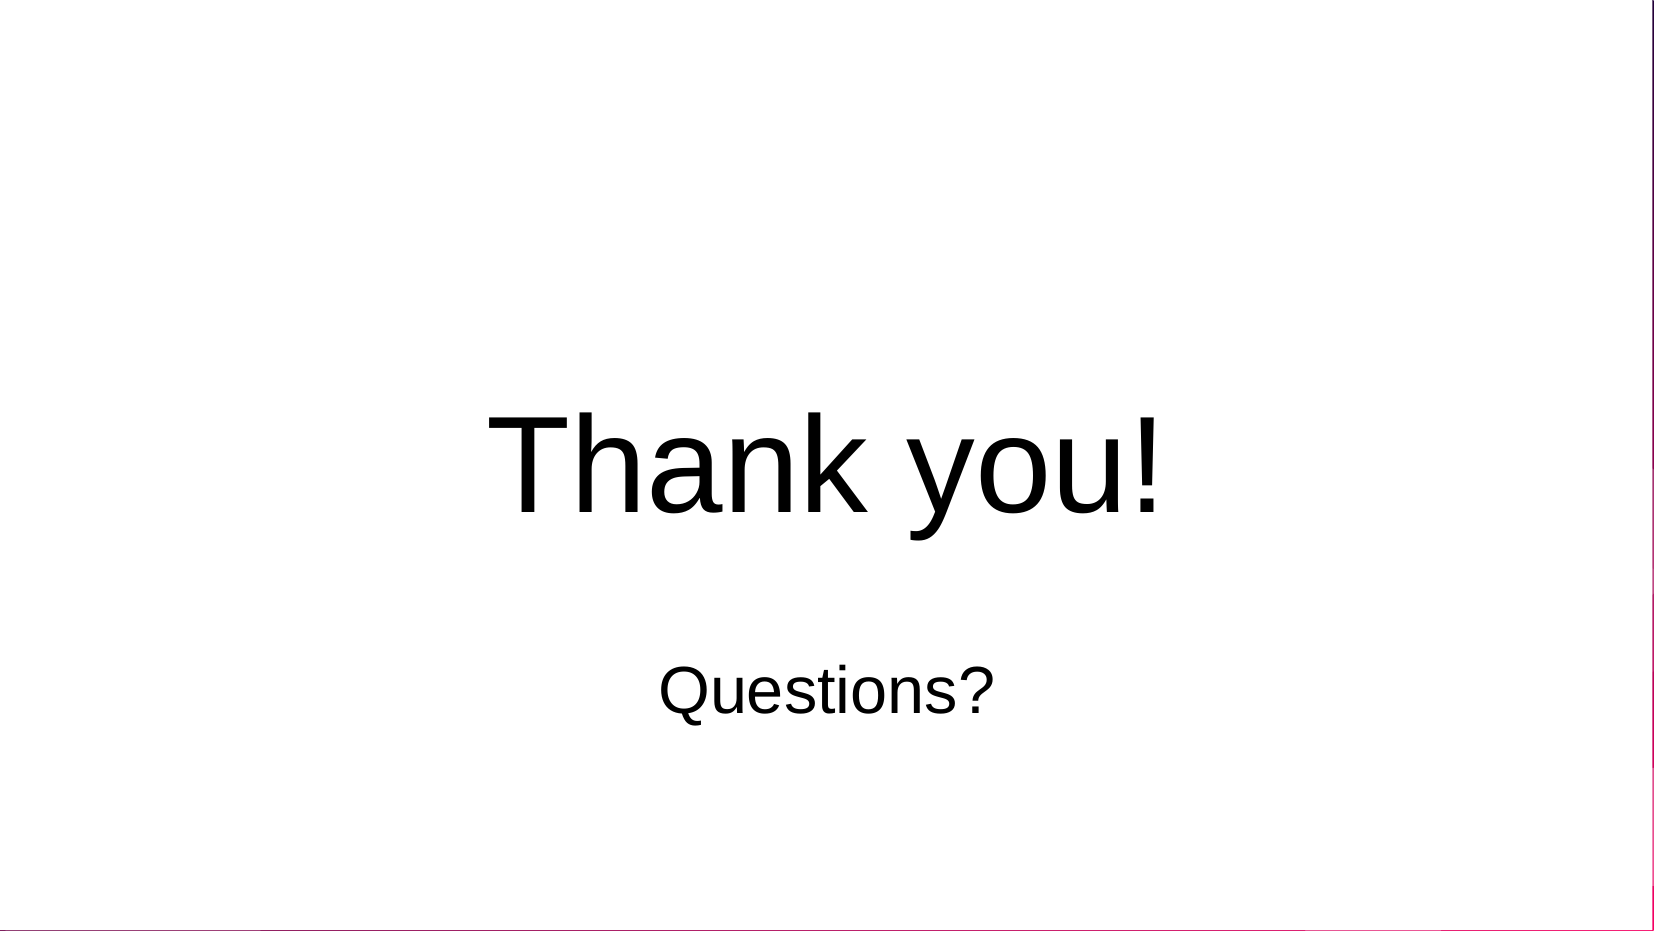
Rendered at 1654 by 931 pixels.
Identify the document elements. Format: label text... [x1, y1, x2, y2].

text_box Questions? [415, 580, 1239, 801]
text_box Thank you! [415, 355, 1239, 576]
